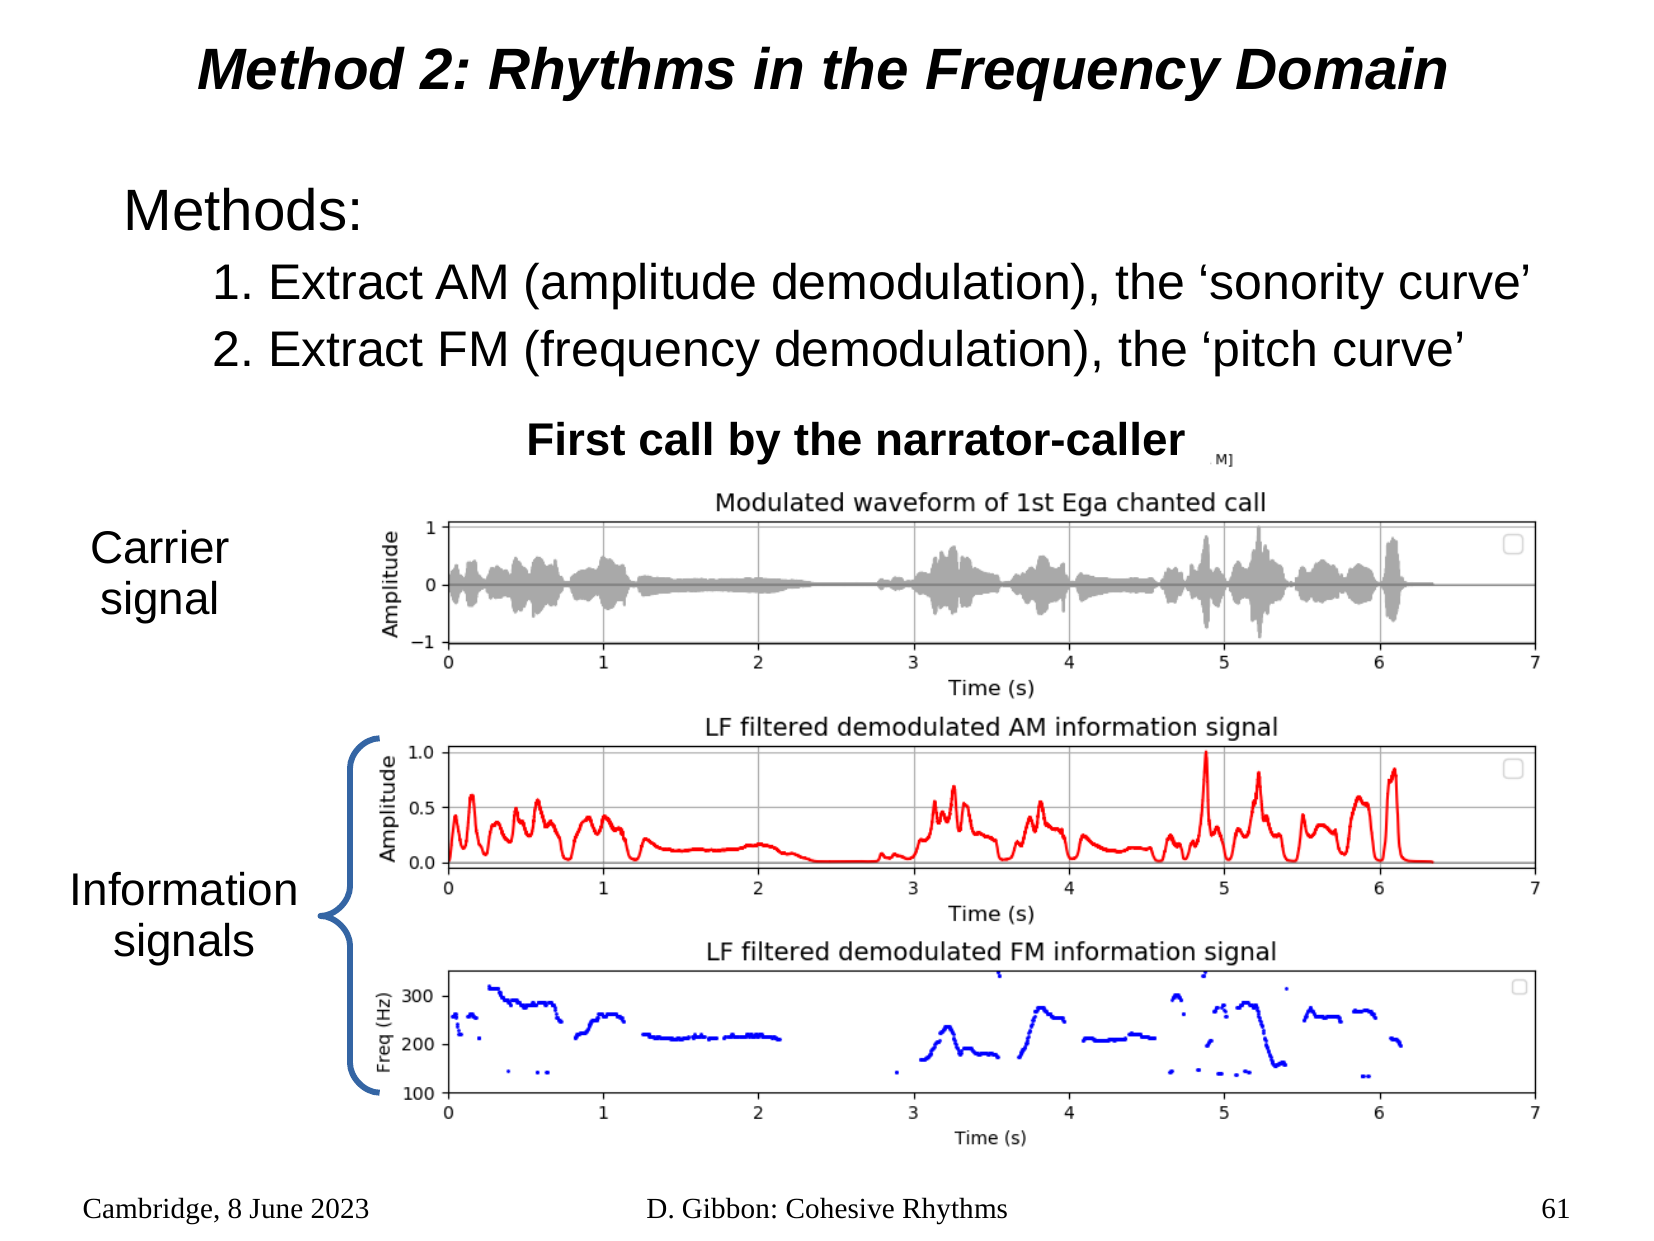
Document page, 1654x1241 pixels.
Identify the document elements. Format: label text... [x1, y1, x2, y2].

list Methods: Extract AM (amplitude demodulation), the ‘sonority curve’ Extract FM (frequency demodulation), the ‘pitch curve’ [124, 177, 1613, 384]
text_box First call by the narrator-caller [501, 395, 1211, 485]
text_box Carrier signal [54, 513, 266, 632]
picture [353, 439, 1554, 1152]
title Method 2: Rhythms in the Frequency Domain [11, 19, 1636, 119]
text_box Information signals [54, 856, 315, 975]
